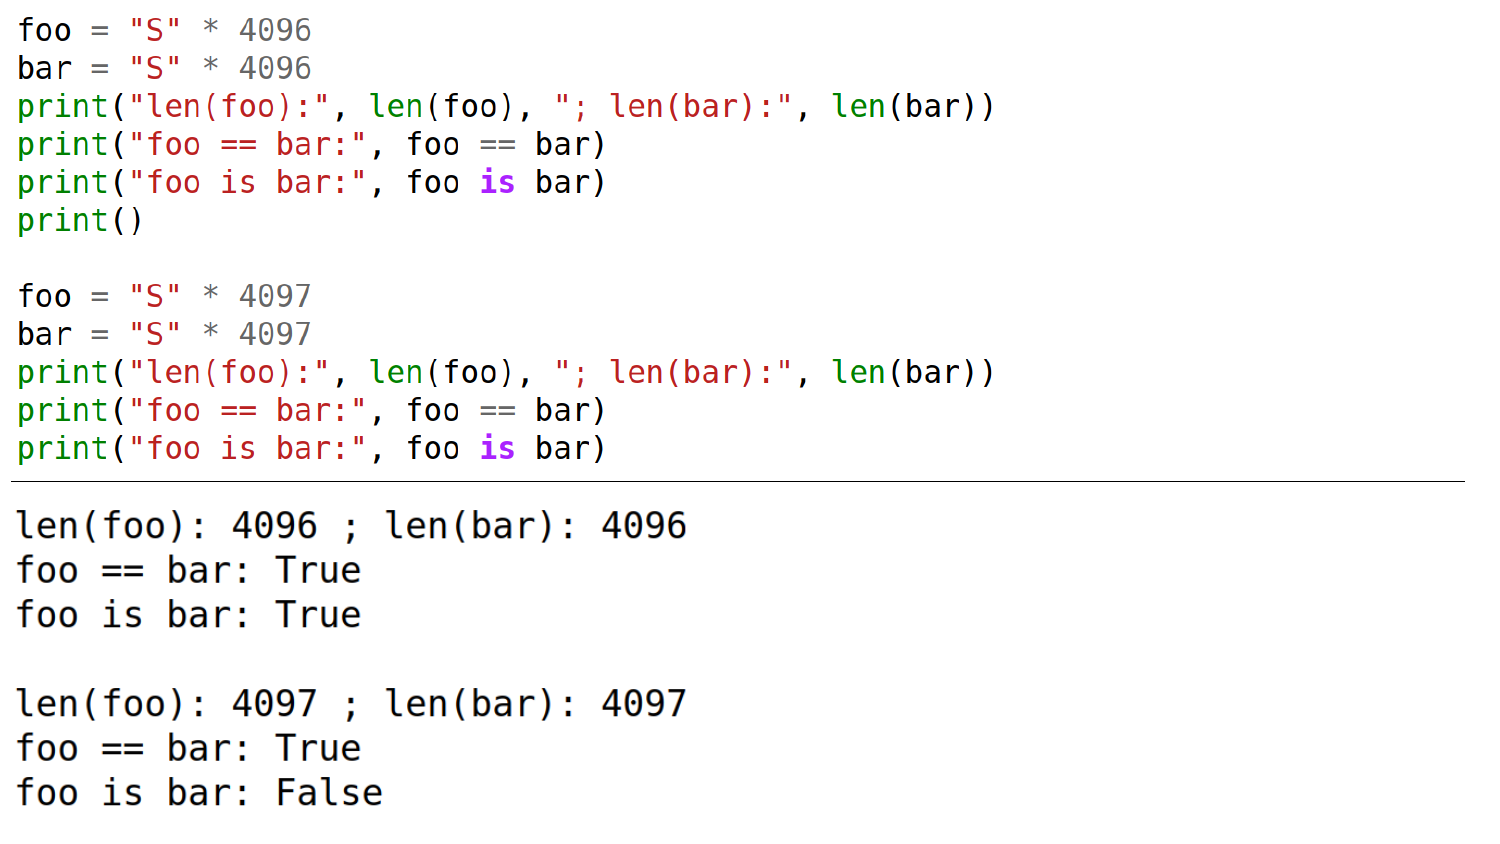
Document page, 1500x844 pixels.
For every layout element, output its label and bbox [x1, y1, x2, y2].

picture [11, 7, 1004, 476]
picture [5, 496, 706, 827]
